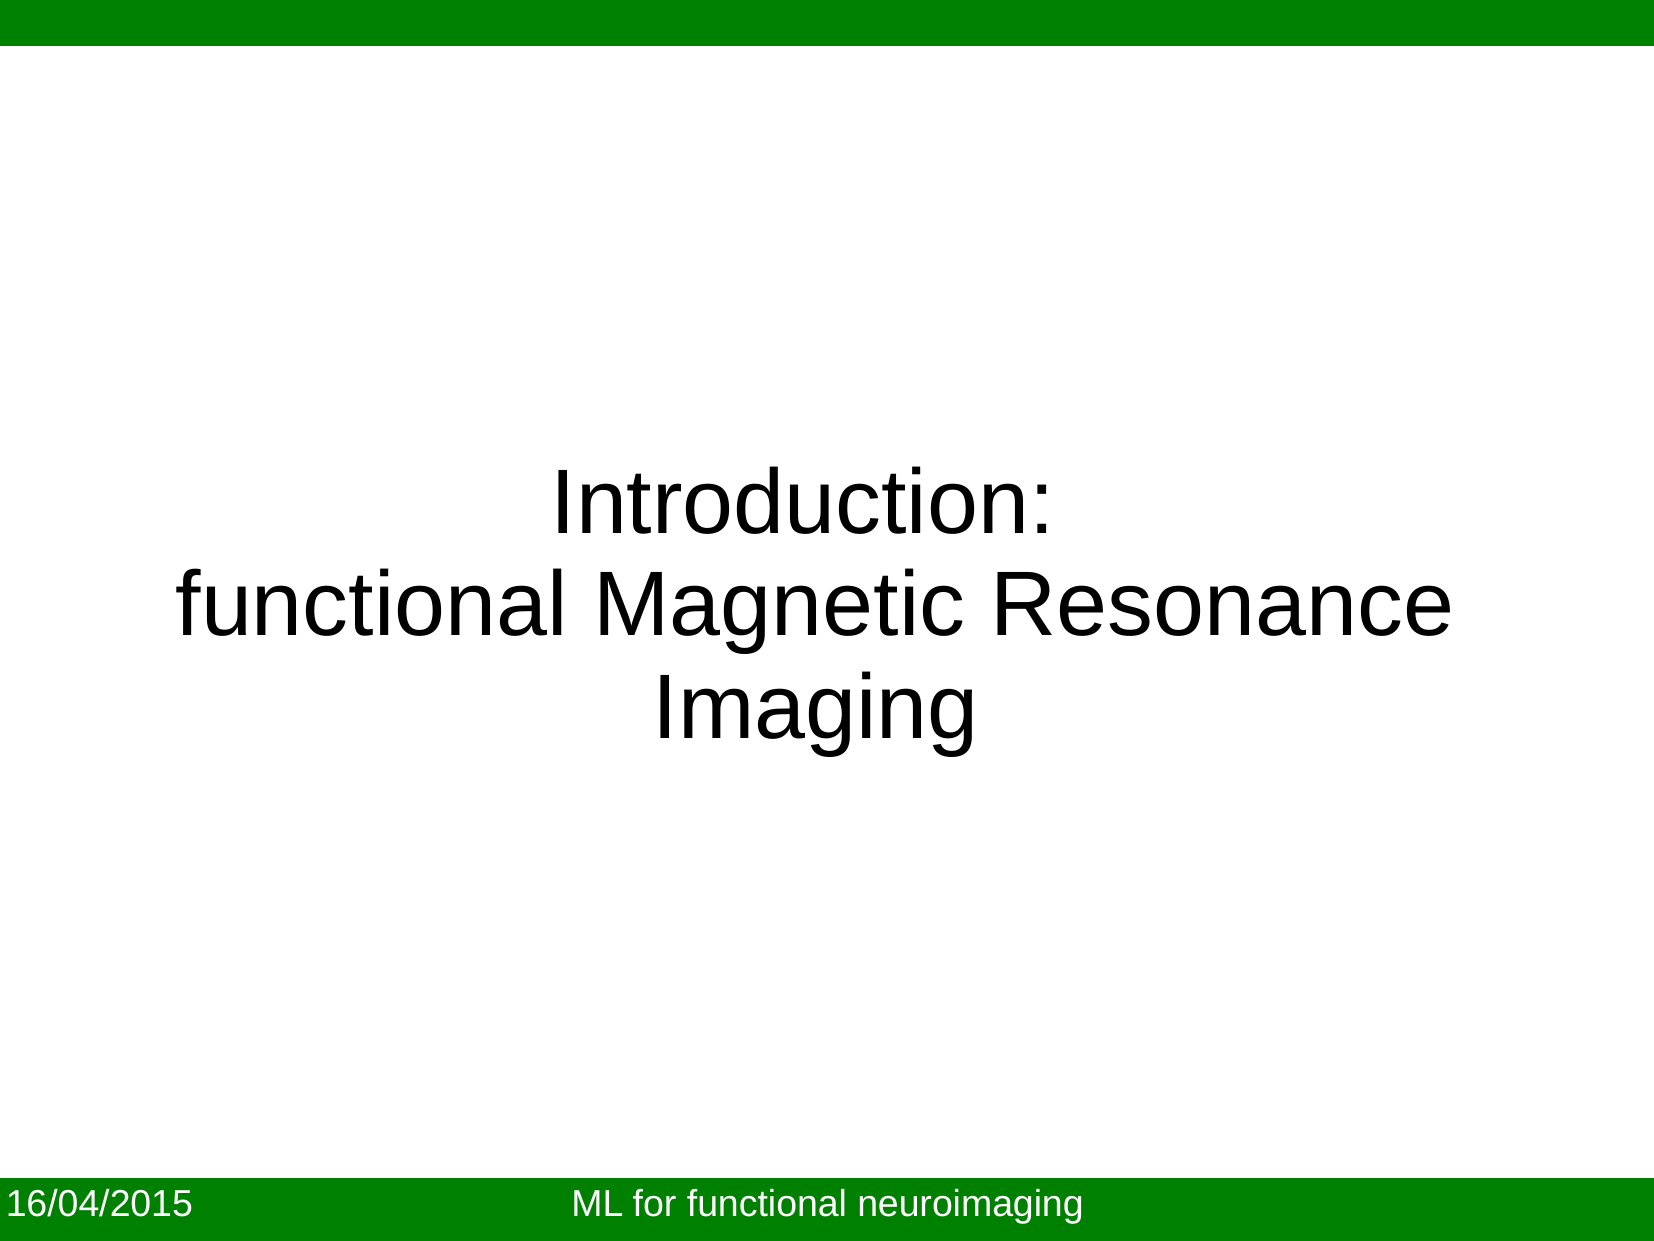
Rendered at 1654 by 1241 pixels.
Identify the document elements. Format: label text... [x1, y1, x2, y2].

title Introduction: functional Magnetic Resonance Imaging [71, 450, 1561, 759]
